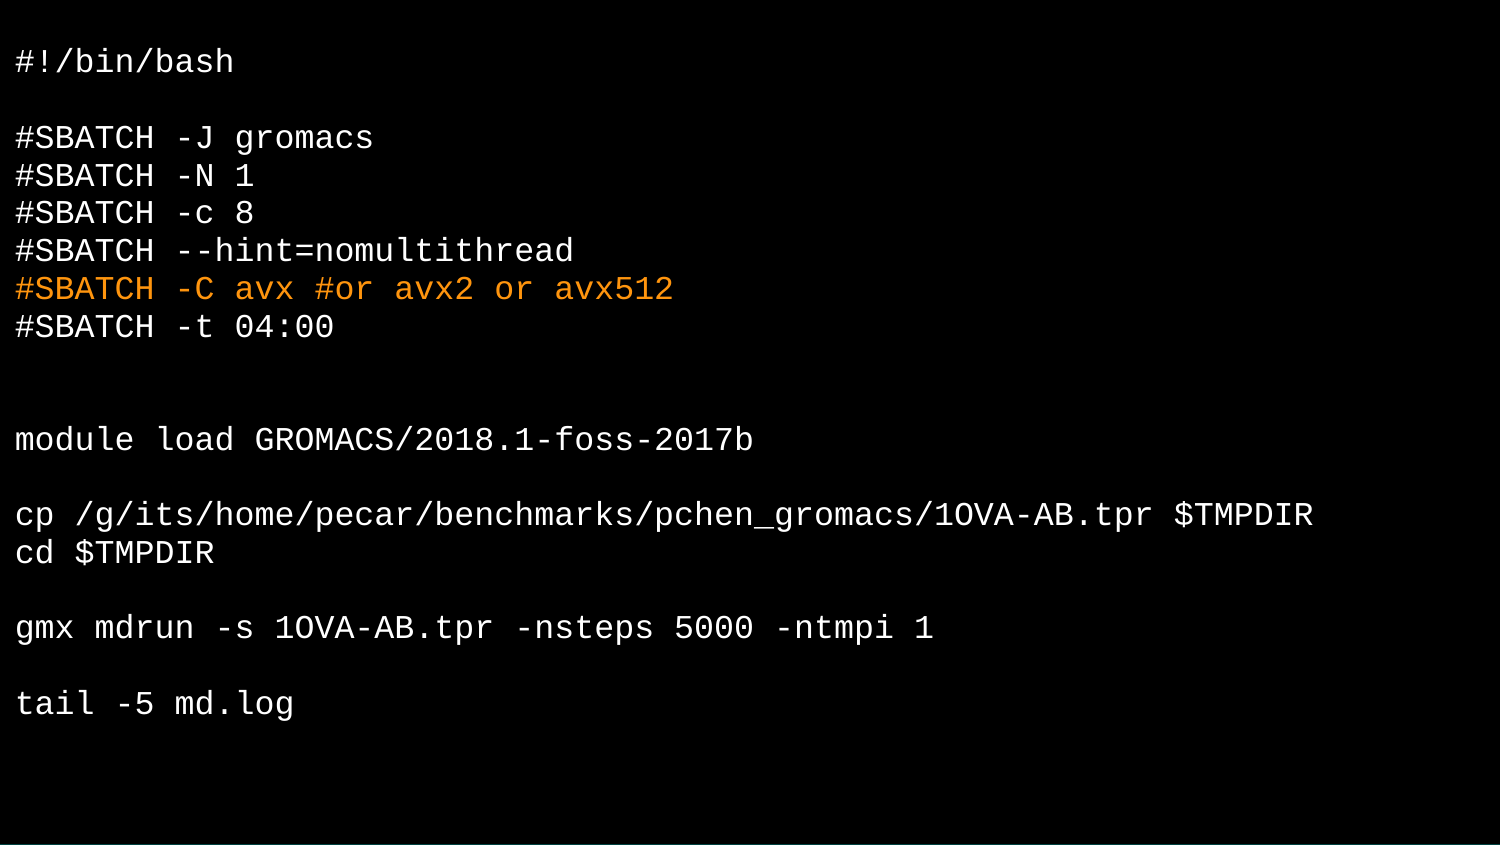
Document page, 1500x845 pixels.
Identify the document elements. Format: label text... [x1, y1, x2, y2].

text_box #!/bin/bash #SBATCH -J gromacs #SBATCH -N 1 #SBATCH -c 8 #SBATCH --hint=nomultithread #SBATCH -C avx #or avx2 or avx512 #SBATCH -t 04:00 module load GROMACS/2018.1-foss-2017b cp /g/its/home/pecar/benchmarks/pchen_gromacs/1OVA-AB.tpr $TMPDIR cd $TMPDIR gmx mdrun -s 1OVA-AB.tpr -nsteps 5000 -ntmpi 1 tail -5 md.log [0, 0, 1500, 845]
